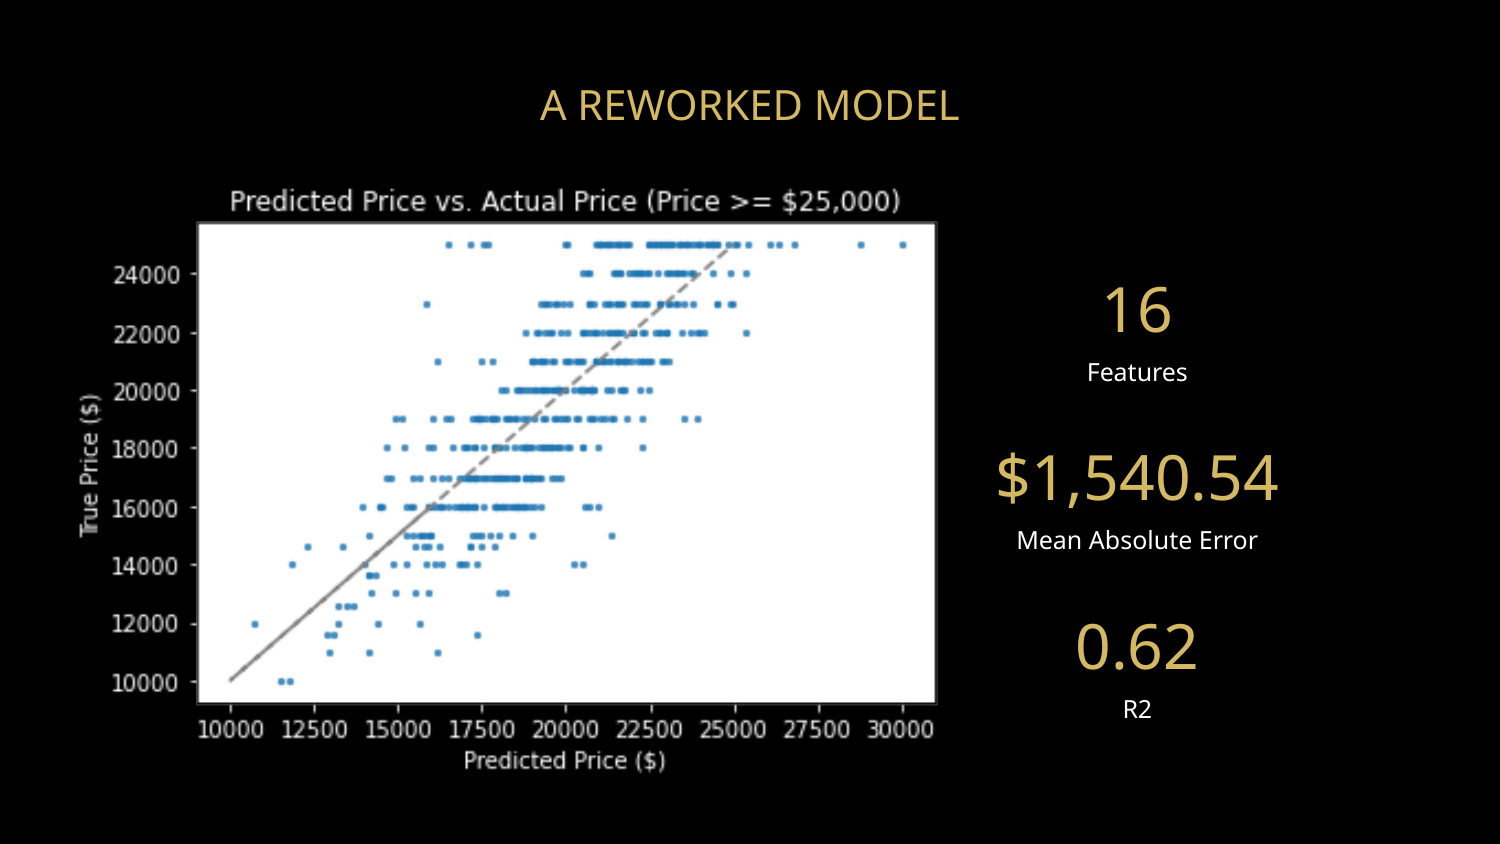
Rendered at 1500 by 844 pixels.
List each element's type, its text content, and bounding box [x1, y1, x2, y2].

title 0.62 [952, 589, 1323, 678]
title $1,540.54 [952, 420, 1323, 509]
title 16 [952, 251, 1323, 341]
text_box Mean Absolute Error [951, 509, 1346, 576]
picture [65, 174, 951, 787]
text_box Features [951, 341, 1346, 407]
title A REWORKED MODEL [348, 60, 1152, 144]
text_box R2 [951, 678, 1346, 745]
